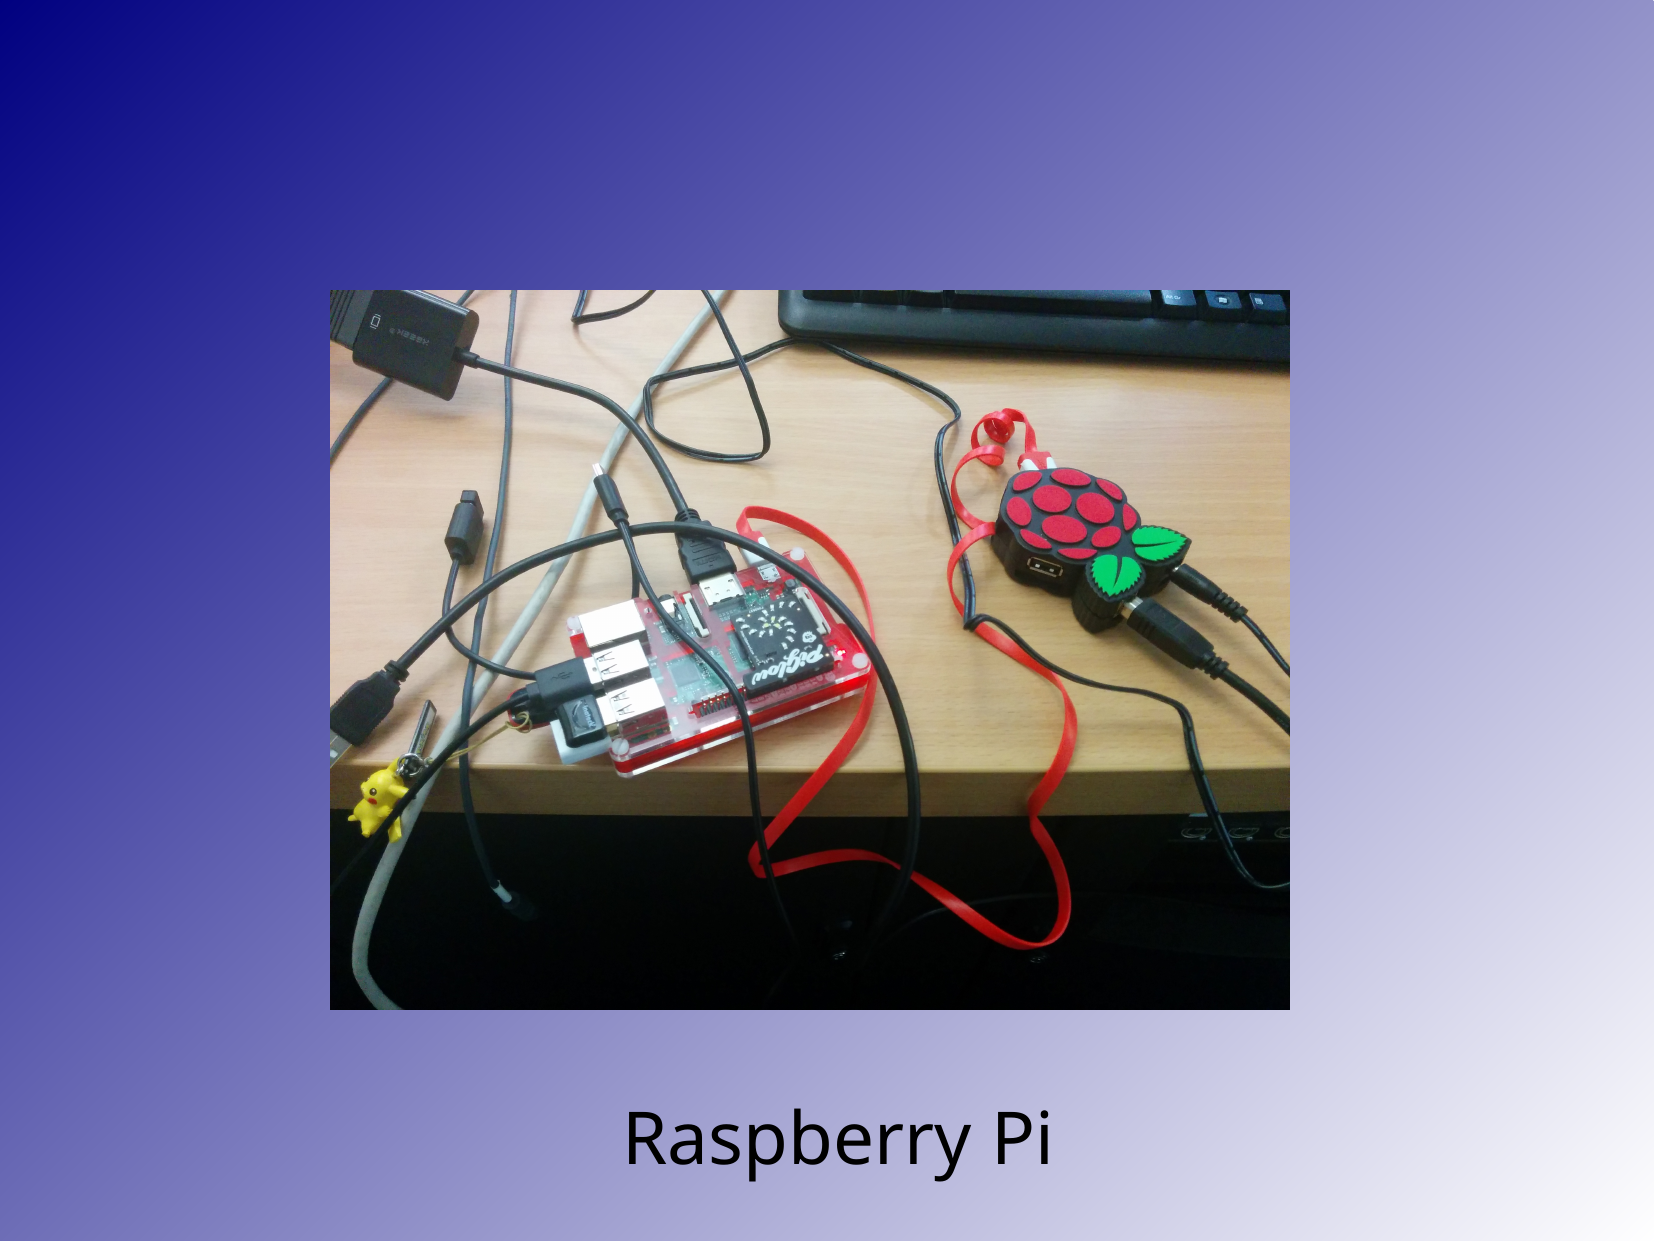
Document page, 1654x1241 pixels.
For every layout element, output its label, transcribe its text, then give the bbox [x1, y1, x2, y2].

title Raspberry Pi [94, 1033, 1583, 1241]
picture [330, 290, 1290, 1010]
